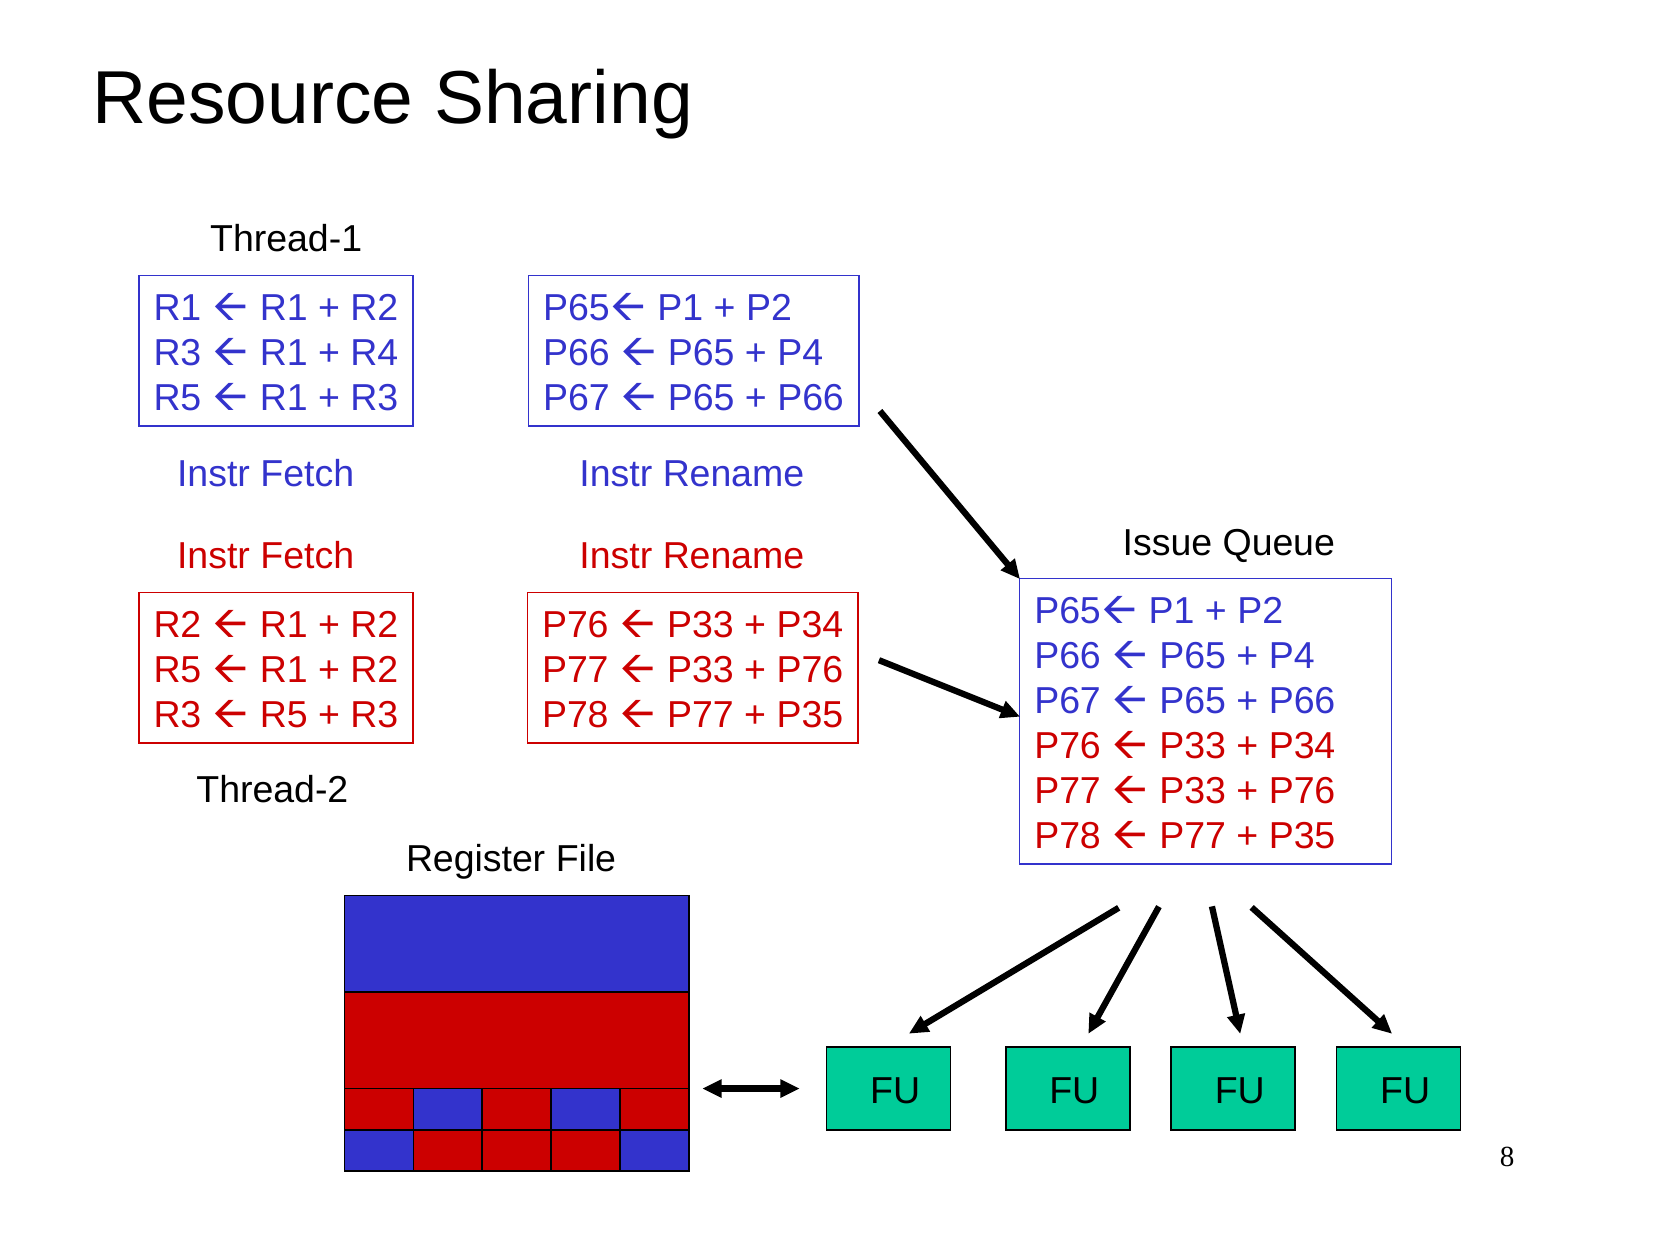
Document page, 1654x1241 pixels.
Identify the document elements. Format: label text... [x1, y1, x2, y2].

text_box Resource Sharing [77, 41, 709, 147]
text_box FU [826, 1047, 951, 1130]
text_box Instr Rename [564, 523, 819, 584]
text_box Instr Fetch [162, 440, 370, 502]
text_box R2  R1 + R2 R5  R1 + R2 R3  R5 + R3 [138, 592, 414, 743]
text_box <number> [1184, 1129, 1530, 1213]
text_box FU [1005, 1047, 1130, 1130]
text_box Instr Fetch [162, 523, 370, 584]
text_box Issue Queue [1094, 509, 1350, 571]
text_box Register File [378, 826, 632, 888]
text_box R1  R1 + R2 R3  R1 + R4 R5  R1 + R3 [138, 275, 414, 426]
text_box FU [1171, 1047, 1296, 1130]
text_box Thread-2 [168, 757, 364, 819]
text_box FU [1336, 1047, 1461, 1130]
text_box P65 P1 + P2 P66  P65 + P4 P67  P65 + P66 P76  P33 + P34 P77  P33 + P76 P78  P77 + P35 [1019, 578, 1392, 865]
text_box Instr Rename [564, 440, 819, 502]
text_box P65 P1 + P2 P66  P65 + P4 P67  P65 + P66 [528, 275, 860, 426]
text_box [344, 895, 689, 1172]
text_box P76  P33 + P34 P77  P33 + P76 P78  P77 + P35 [527, 592, 859, 743]
text_box Thread-1 [182, 206, 377, 268]
